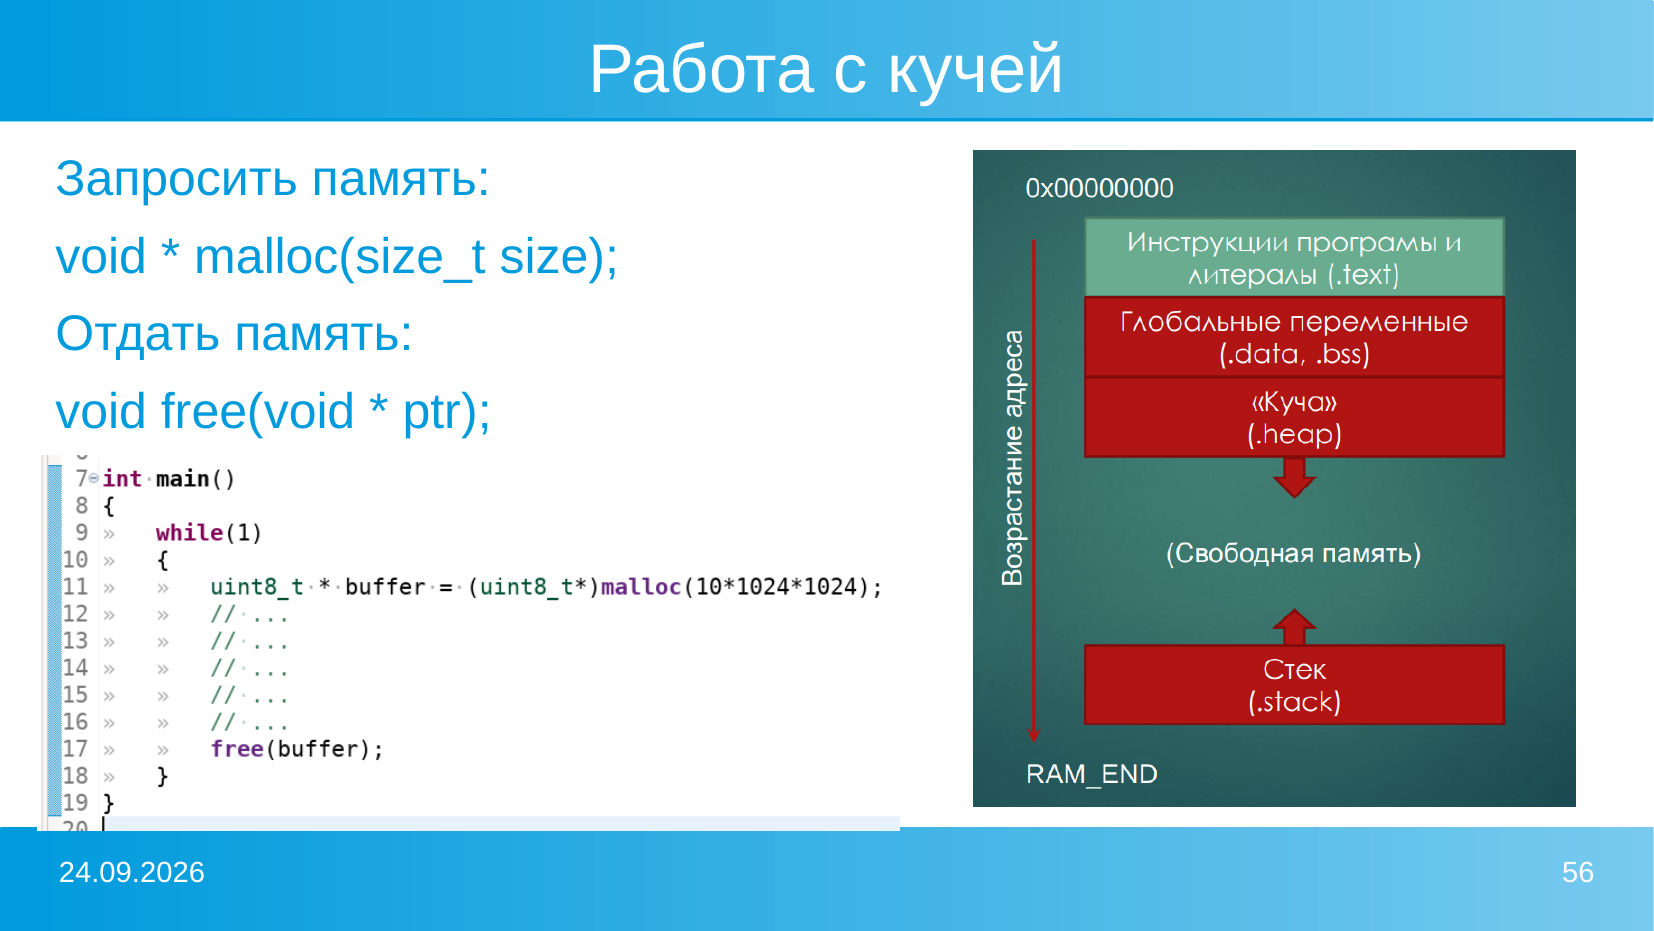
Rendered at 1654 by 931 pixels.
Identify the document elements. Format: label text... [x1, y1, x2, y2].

picture [37, 455, 900, 831]
picture [973, 150, 1576, 808]
list Запросить память: void * malloc(size_t size); Отдать память: void free(void * ptr); [55, 150, 751, 455]
title Работа с кучей [59, 29, 1595, 108]
